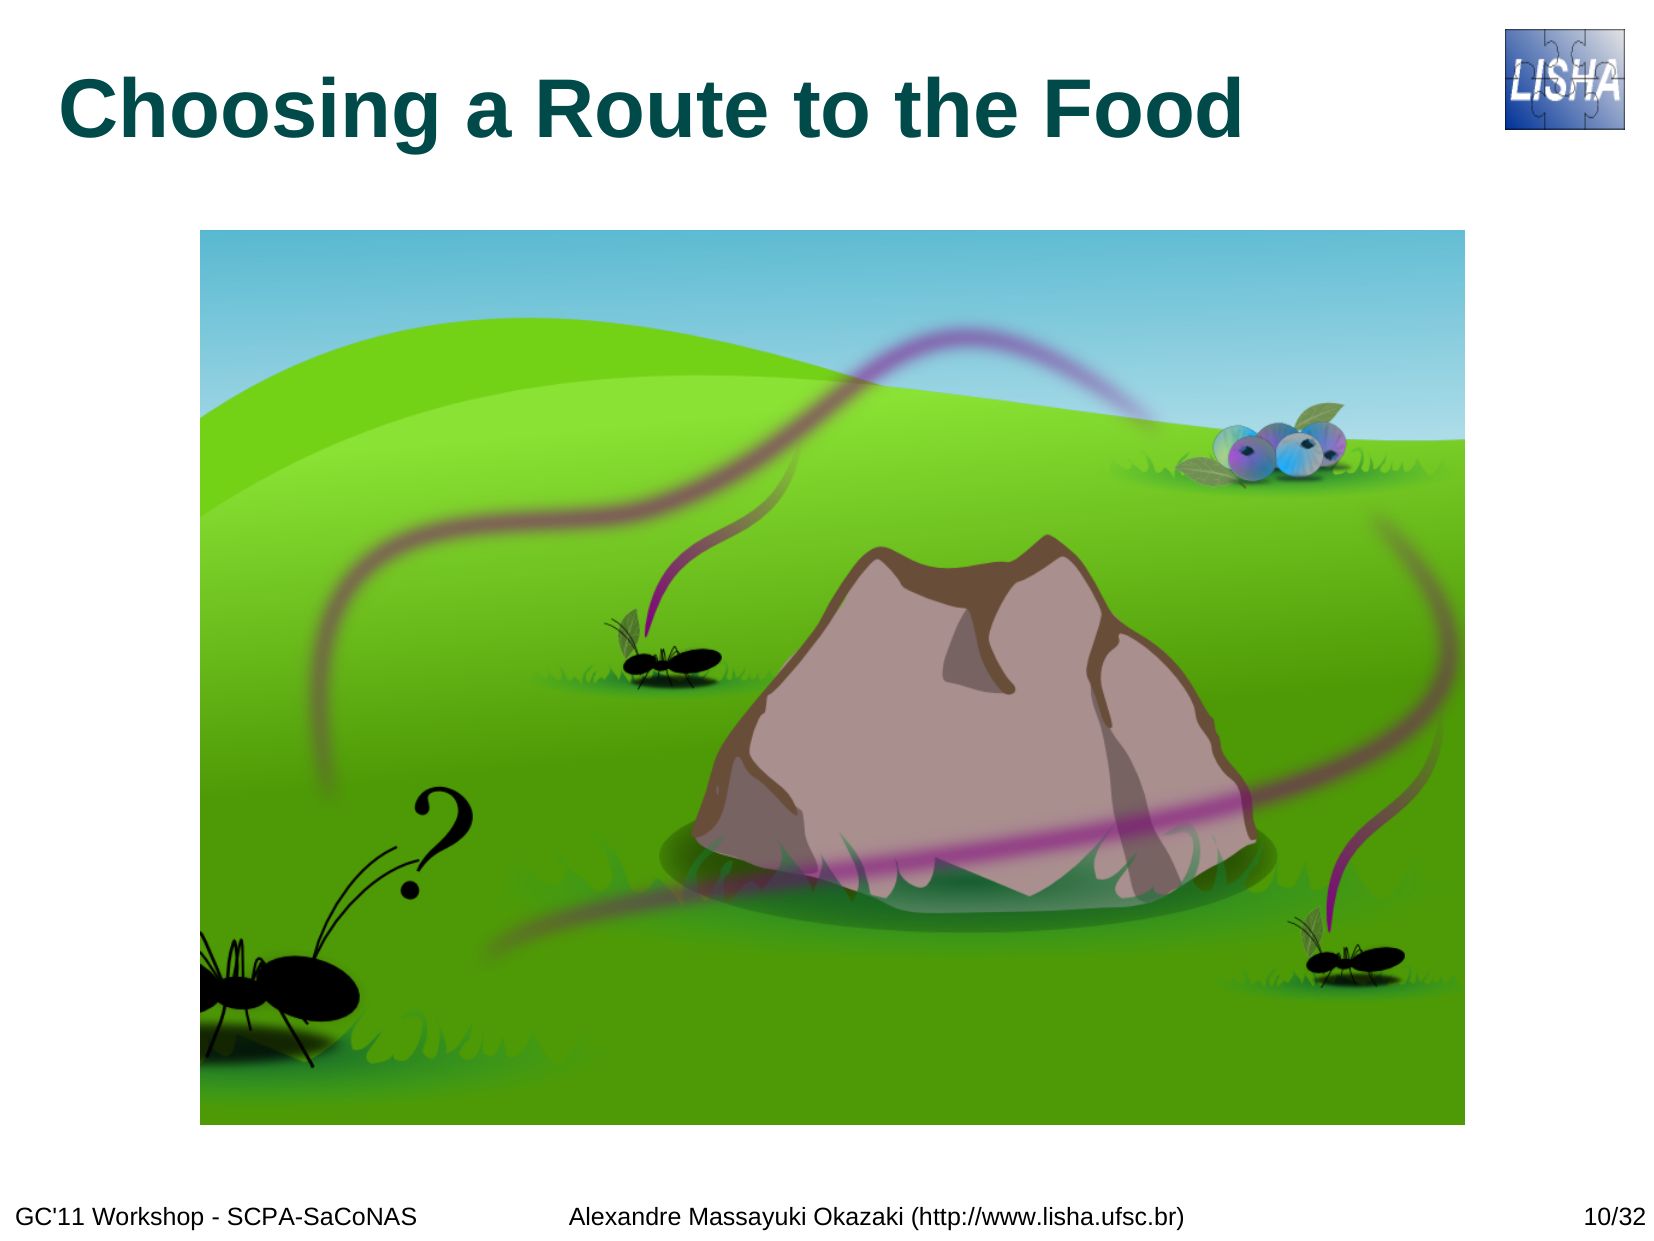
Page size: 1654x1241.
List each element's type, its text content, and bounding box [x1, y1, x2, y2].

title Choosing a Route to the Food [58, 11, 1595, 219]
picture [1595, 29, 1625, 130]
picture [200, 230, 1465, 1125]
